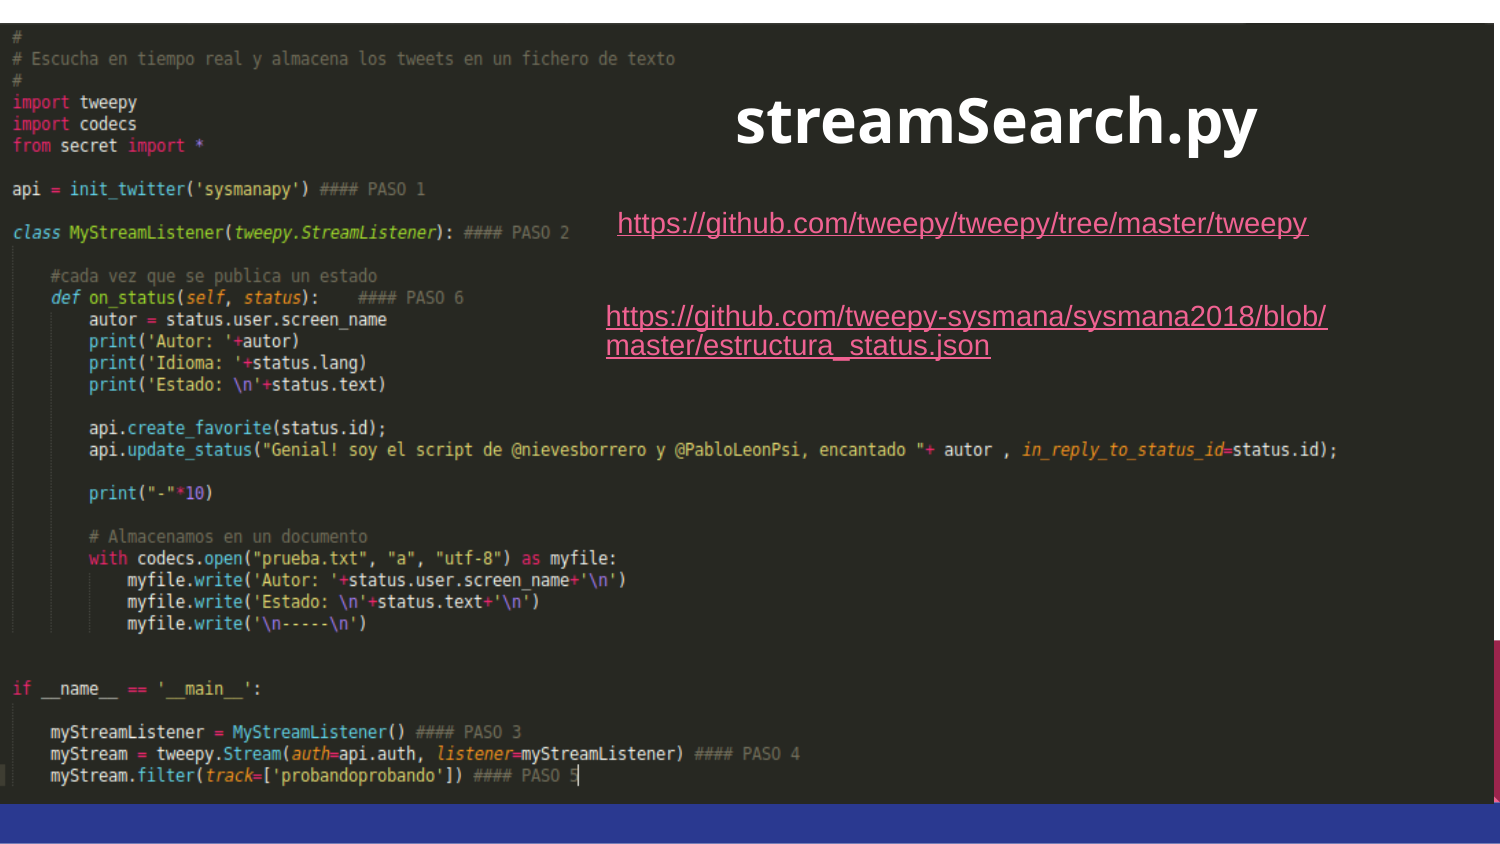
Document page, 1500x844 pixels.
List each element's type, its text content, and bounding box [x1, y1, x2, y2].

title streamSearch.py [720, 65, 1430, 166]
text_box https://github.com/tweepy-sysmana/sysmana2018/blob/master/estructura_status.json [590, 281, 1352, 421]
picture [0, 23, 1494, 804]
text_box https://github.com/tweepy/tweepy/tree/master/tweepy [602, 188, 1325, 281]
